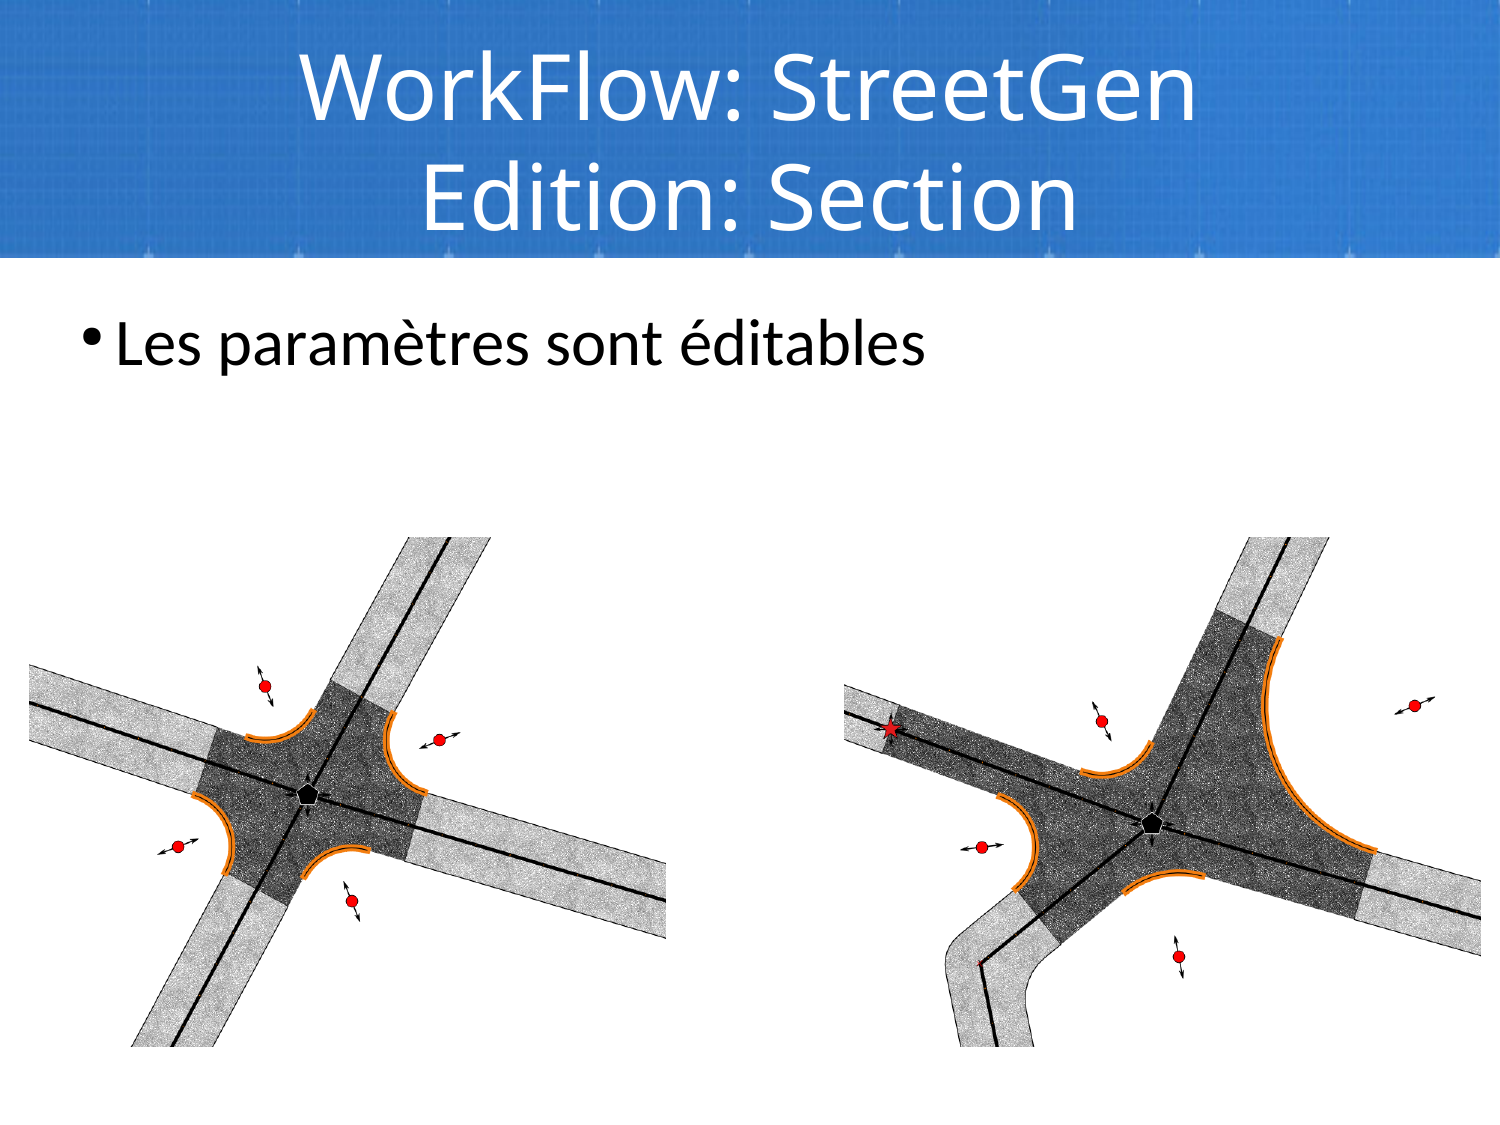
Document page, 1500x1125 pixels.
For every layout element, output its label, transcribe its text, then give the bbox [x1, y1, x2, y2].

text_box Les paramètres sont éditables [64, 290, 1442, 1000]
picture [29, 537, 666, 1047]
title WorkFlow: StreetGen Edition: Section [35, 45, 1465, 233]
picture [844, 537, 1481, 1047]
picture [0, 0, 1500, 258]
